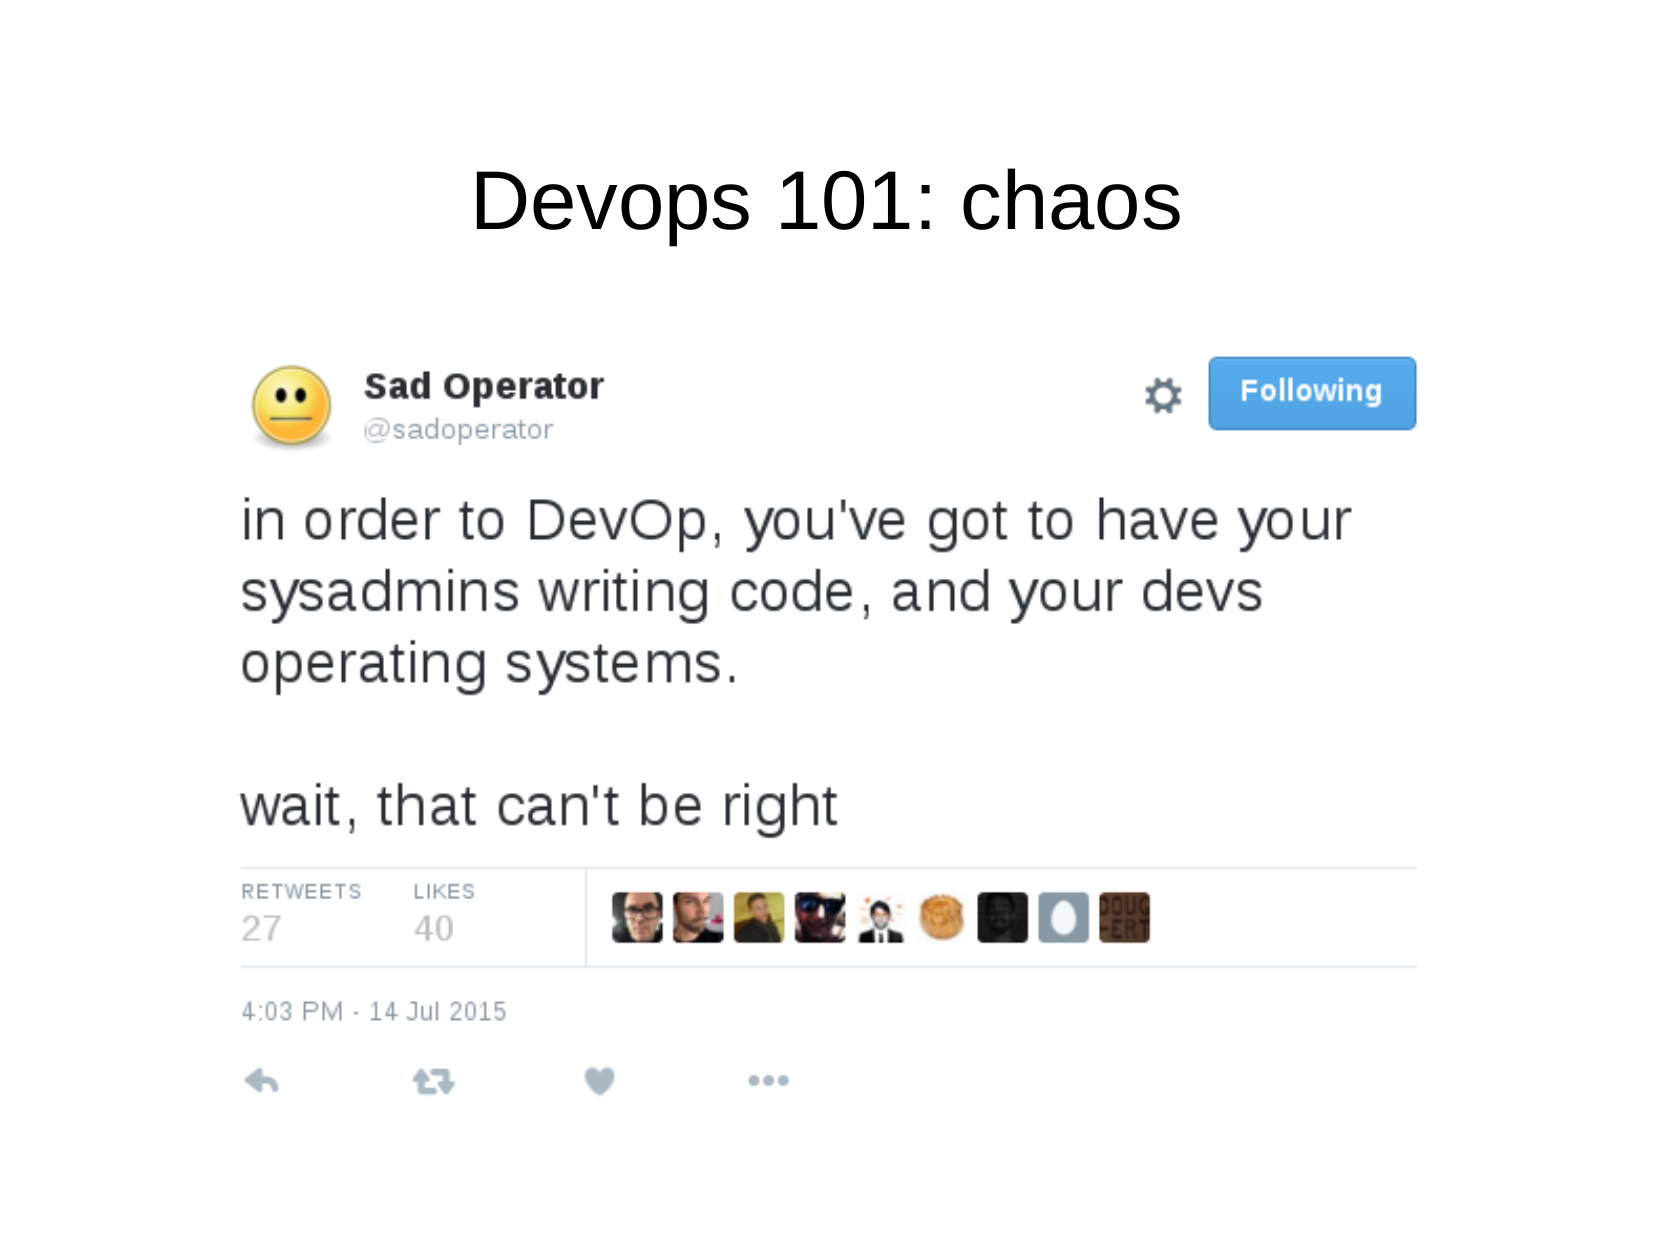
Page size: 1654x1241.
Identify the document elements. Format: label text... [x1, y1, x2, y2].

text_box Devops 101: chaos [455, 147, 1199, 256]
picture [174, 309, 1480, 1147]
